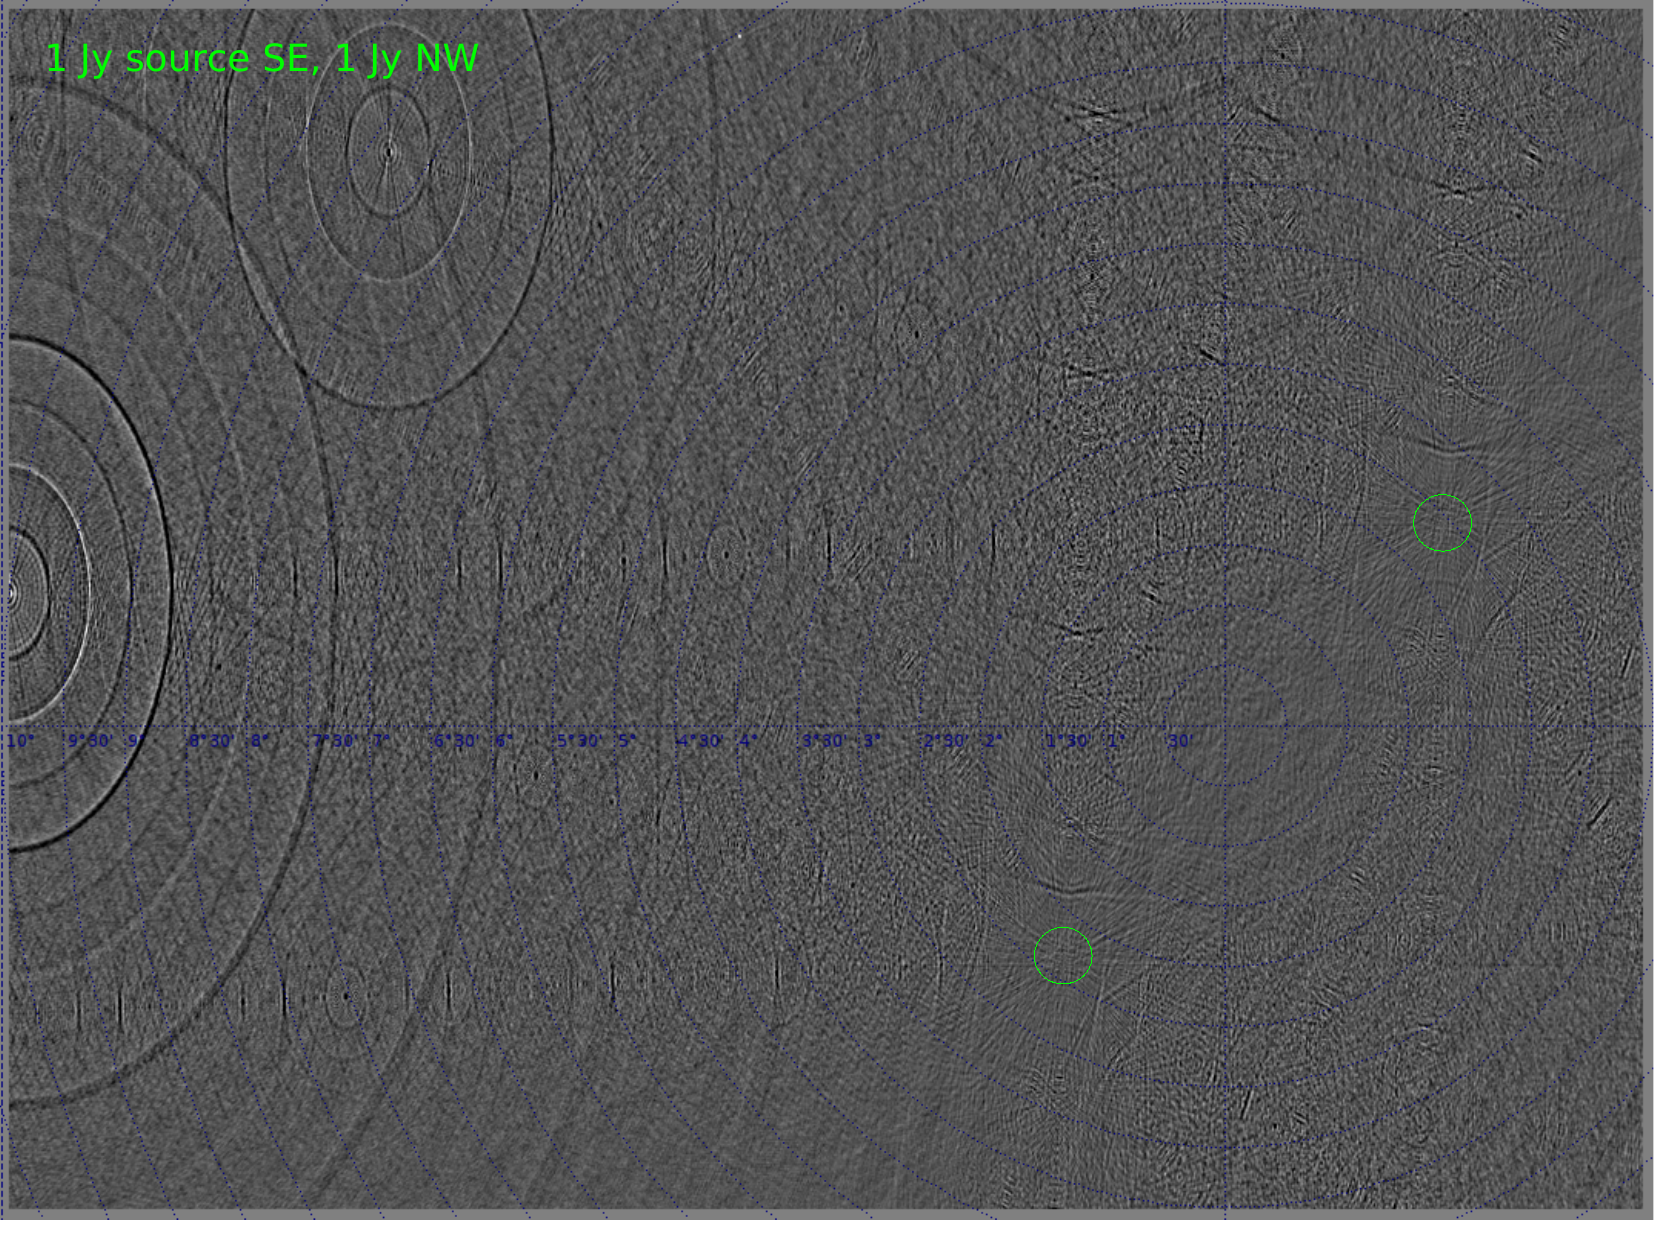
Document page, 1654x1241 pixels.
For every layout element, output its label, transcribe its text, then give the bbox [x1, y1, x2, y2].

picture [0, 0, 1654, 1220]
text_box 1 Jy source SE, 1 Jy NW [29, 29, 1625, 88]
